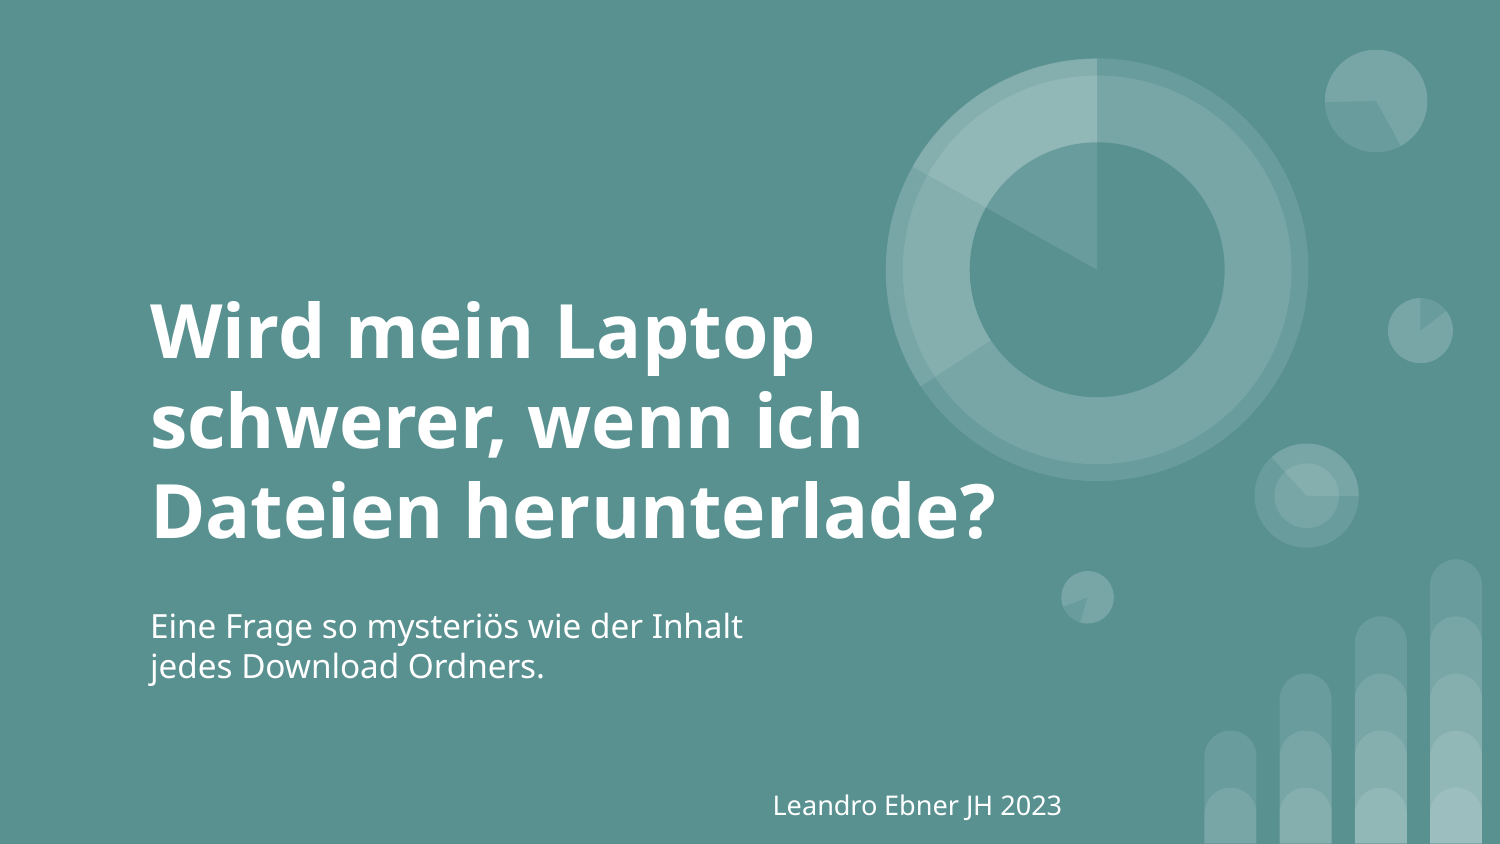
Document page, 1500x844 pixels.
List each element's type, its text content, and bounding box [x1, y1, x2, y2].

subtitle Eine Frage so mysteriös wie der Inhalt jedes Download Ordners. [135, 589, 834, 704]
title Wird mein Laptop schwerer, wenn ich Dateien herunterlade? [135, 264, 1140, 572]
